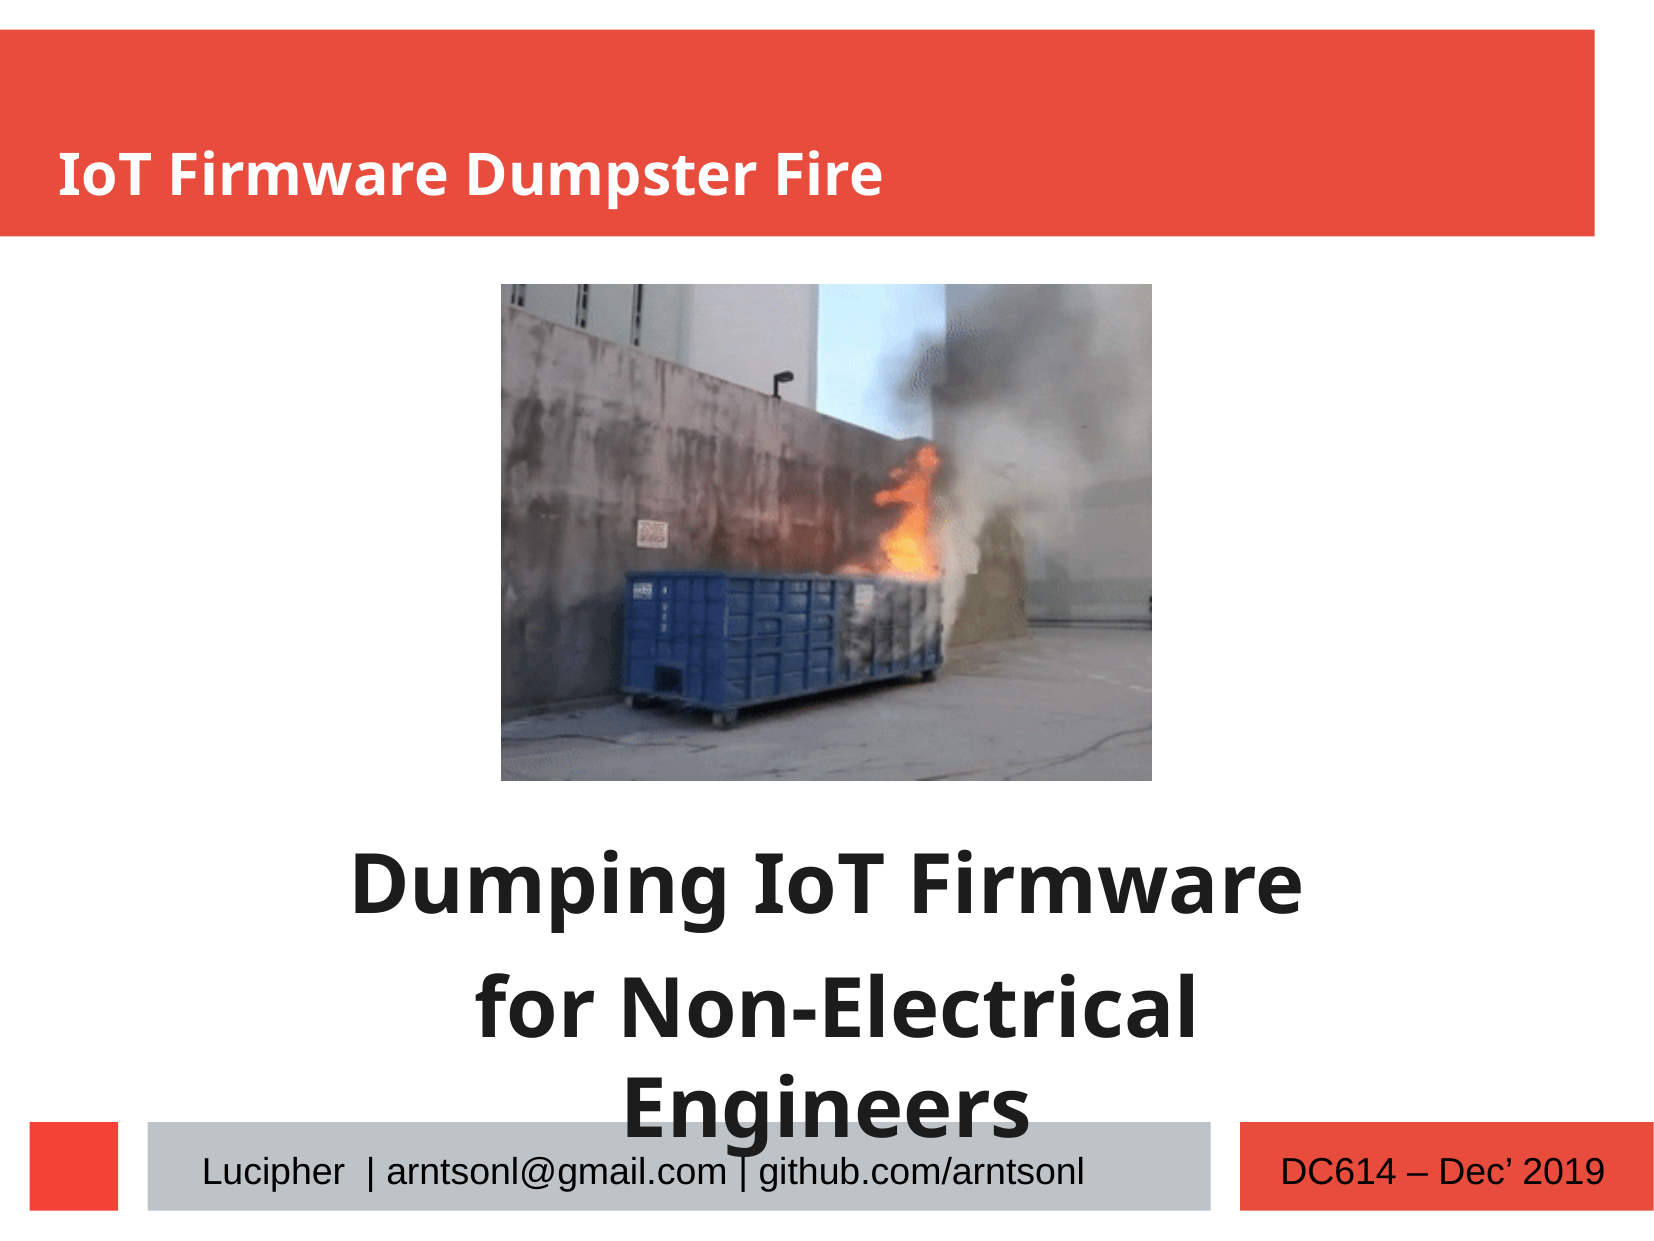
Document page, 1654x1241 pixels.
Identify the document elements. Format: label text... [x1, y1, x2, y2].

text_box DC614 – Dec’ 2019 [1265, 1143, 1621, 1201]
picture [501, 285, 1152, 781]
subtitle Dumping IoT Firmware for Non-Electrical Engineers [346, 830, 1307, 1040]
title IoT Firmware Dumpster Fire [59, 59, 1595, 207]
text_box Lucipher | arntsonl@gmail.com | github.com/arntsonl [187, 1143, 1103, 1202]
